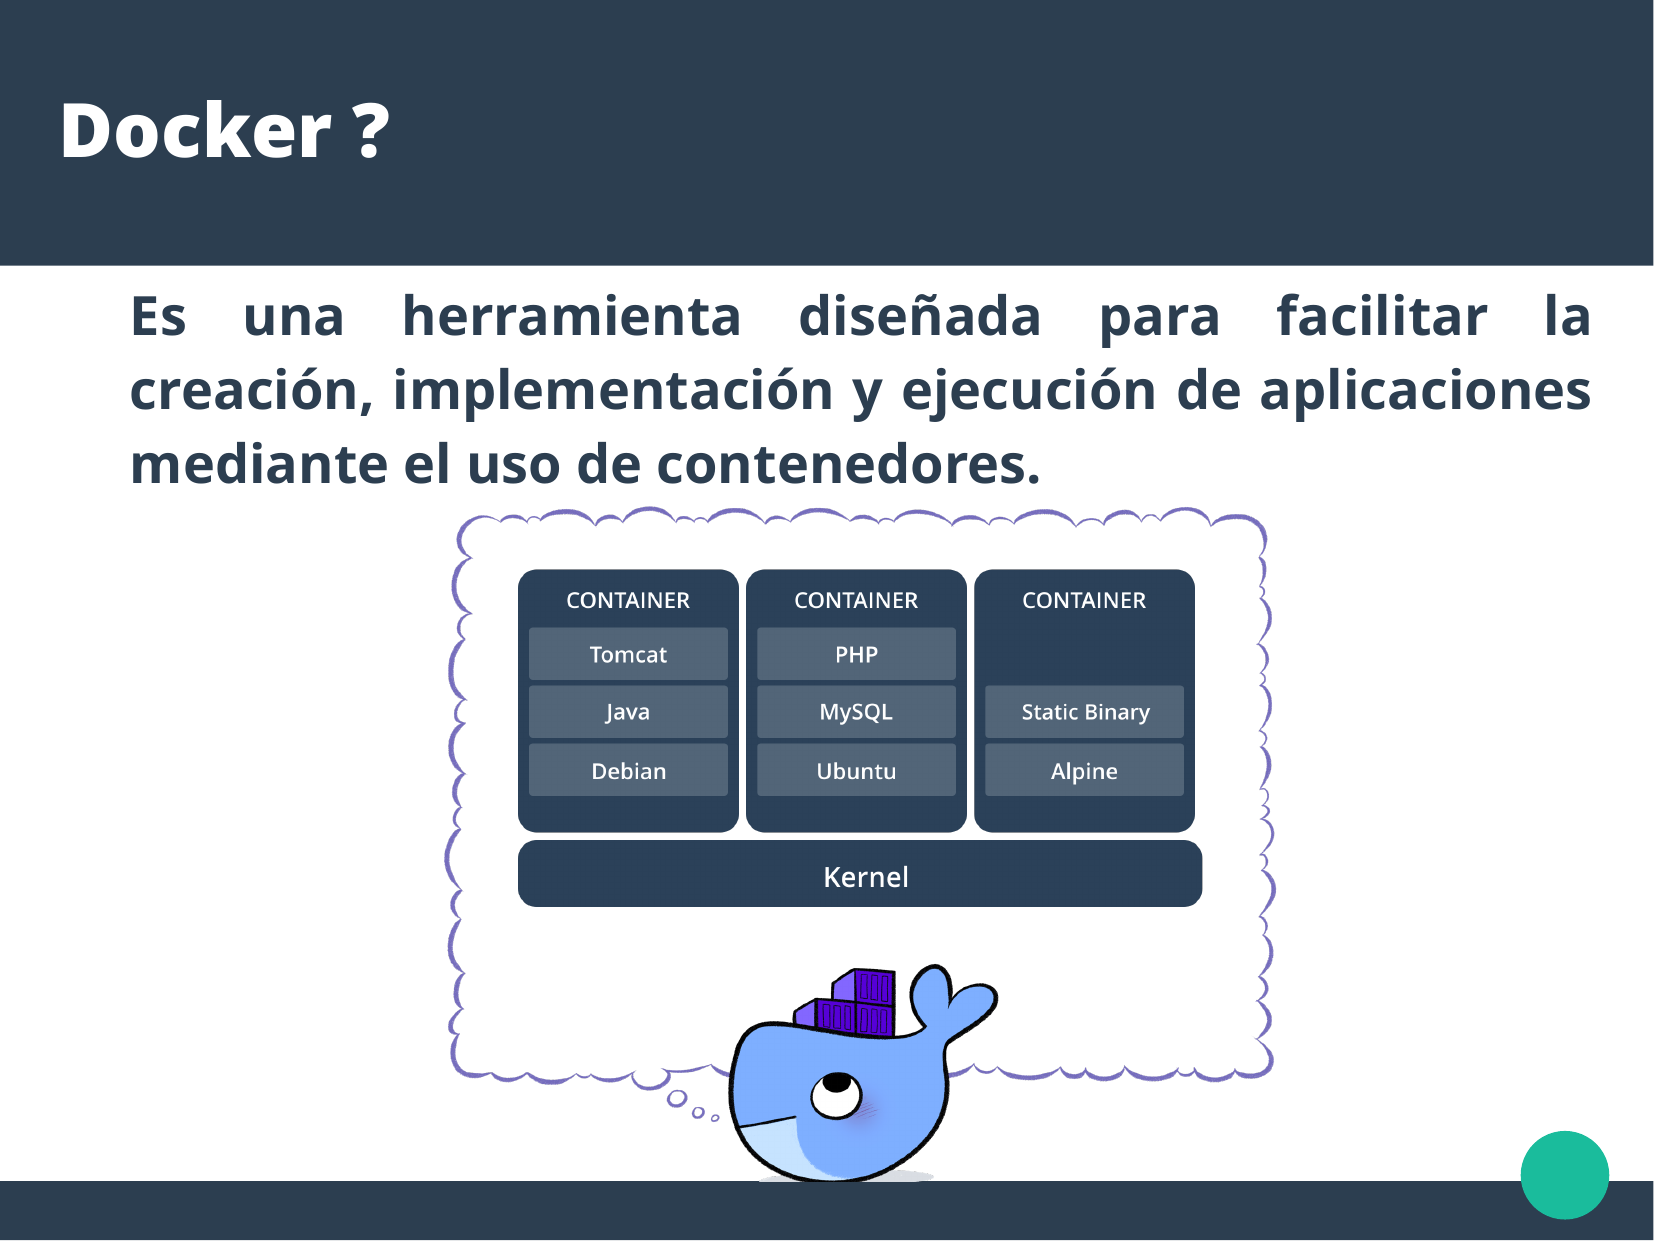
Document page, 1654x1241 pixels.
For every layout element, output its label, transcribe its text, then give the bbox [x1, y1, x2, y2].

title Docker ? [59, 49, 1595, 207]
list Es una herramienta diseñada para facilitar la creación, implementación y ejecución de aplicaciones mediante el uso de contenedores. [59, 277, 1595, 1105]
picture [426, 491, 1294, 1182]
